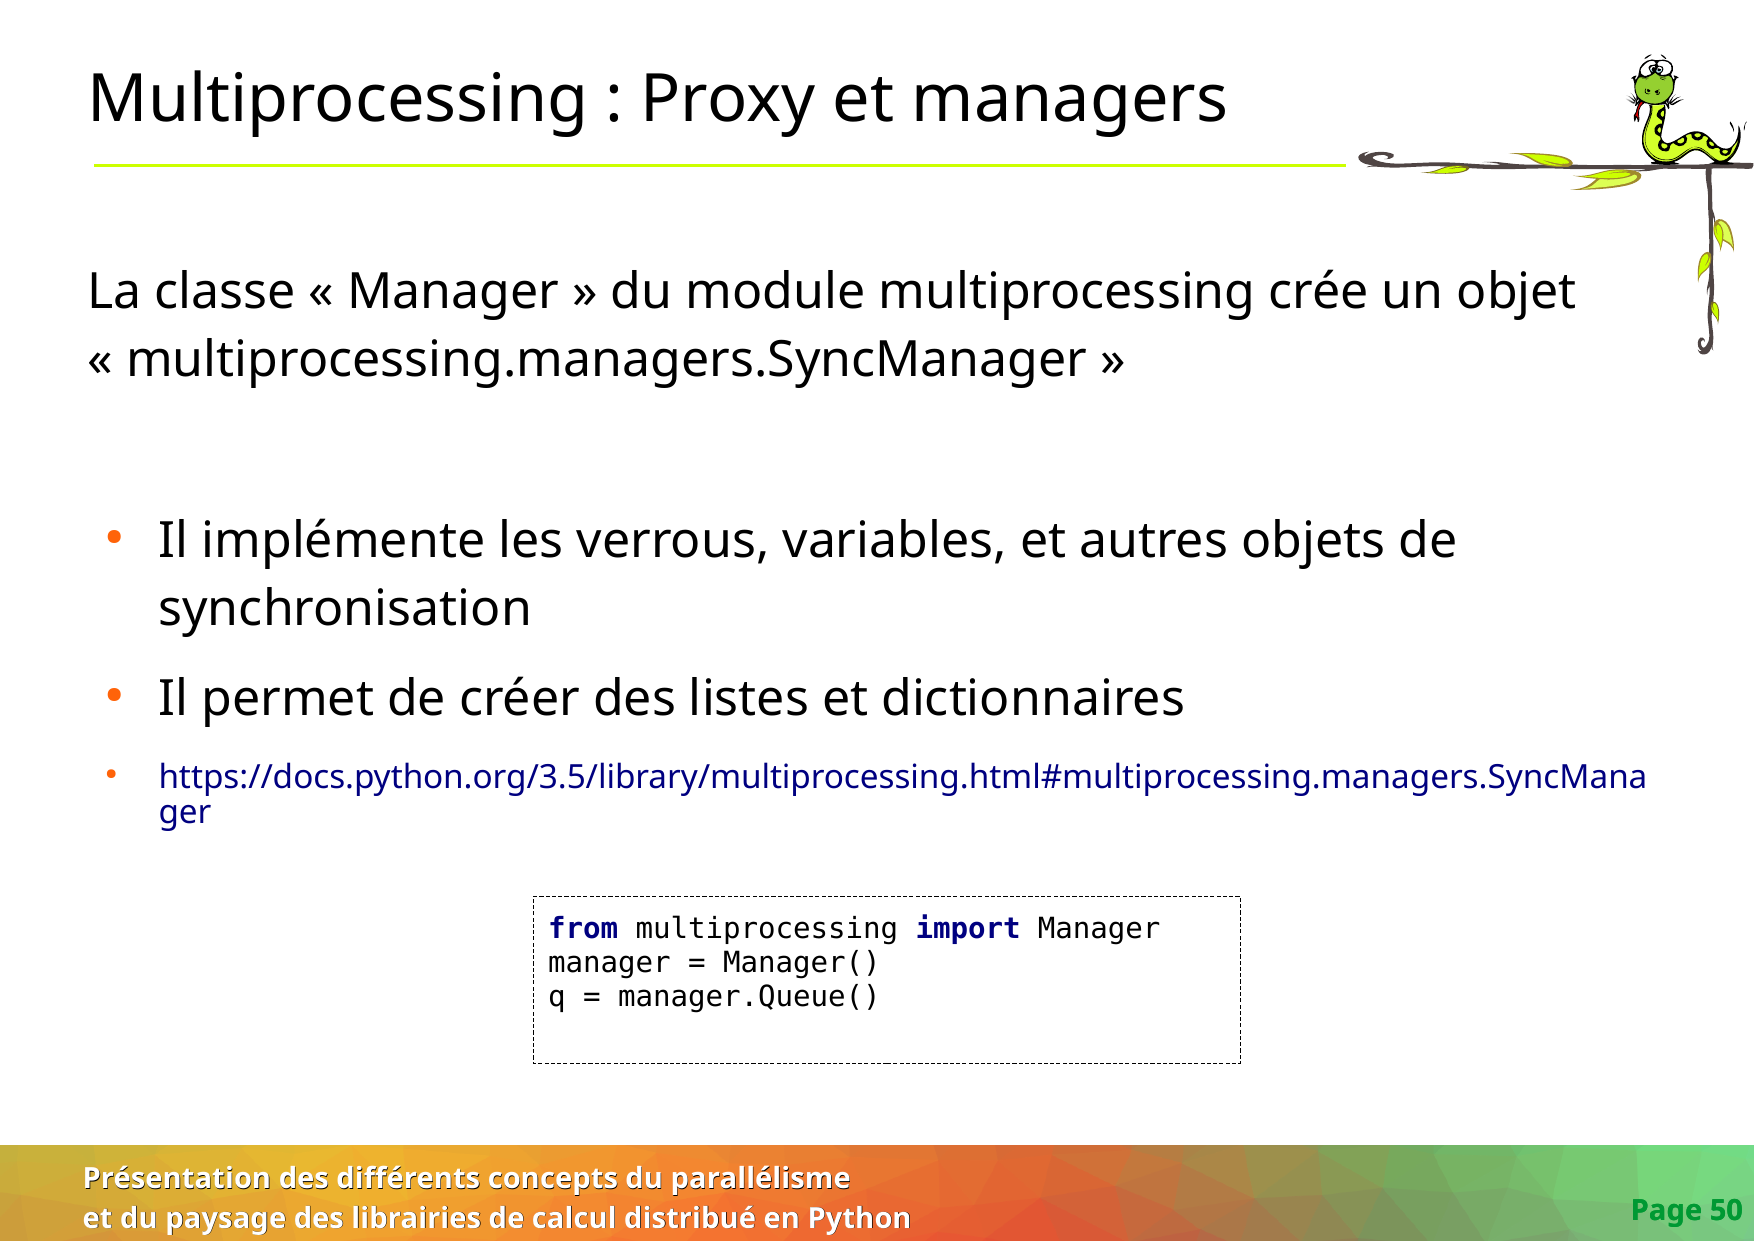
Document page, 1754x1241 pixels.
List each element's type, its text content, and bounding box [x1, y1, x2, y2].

picture [0, 1145, 1754, 1241]
text_box from multiprocessing import Manager manager = Manager() q = manager.Queue() [533, 896, 1241, 1064]
title Multiprocessing : Proxy et managers [87, 31, 1667, 160]
list La classe « Manager » du module multiprocessing crée un objet « multiprocessing.managers.SyncManager » Il implémente les verrous, variables, et autres objets de synchronisation Il permet de créer des listes et dictionnaires https://docs.python.org/3.5/library/multiprocessing.html#multiprocessing.managers.SyncManager [87, 254, 1667, 975]
